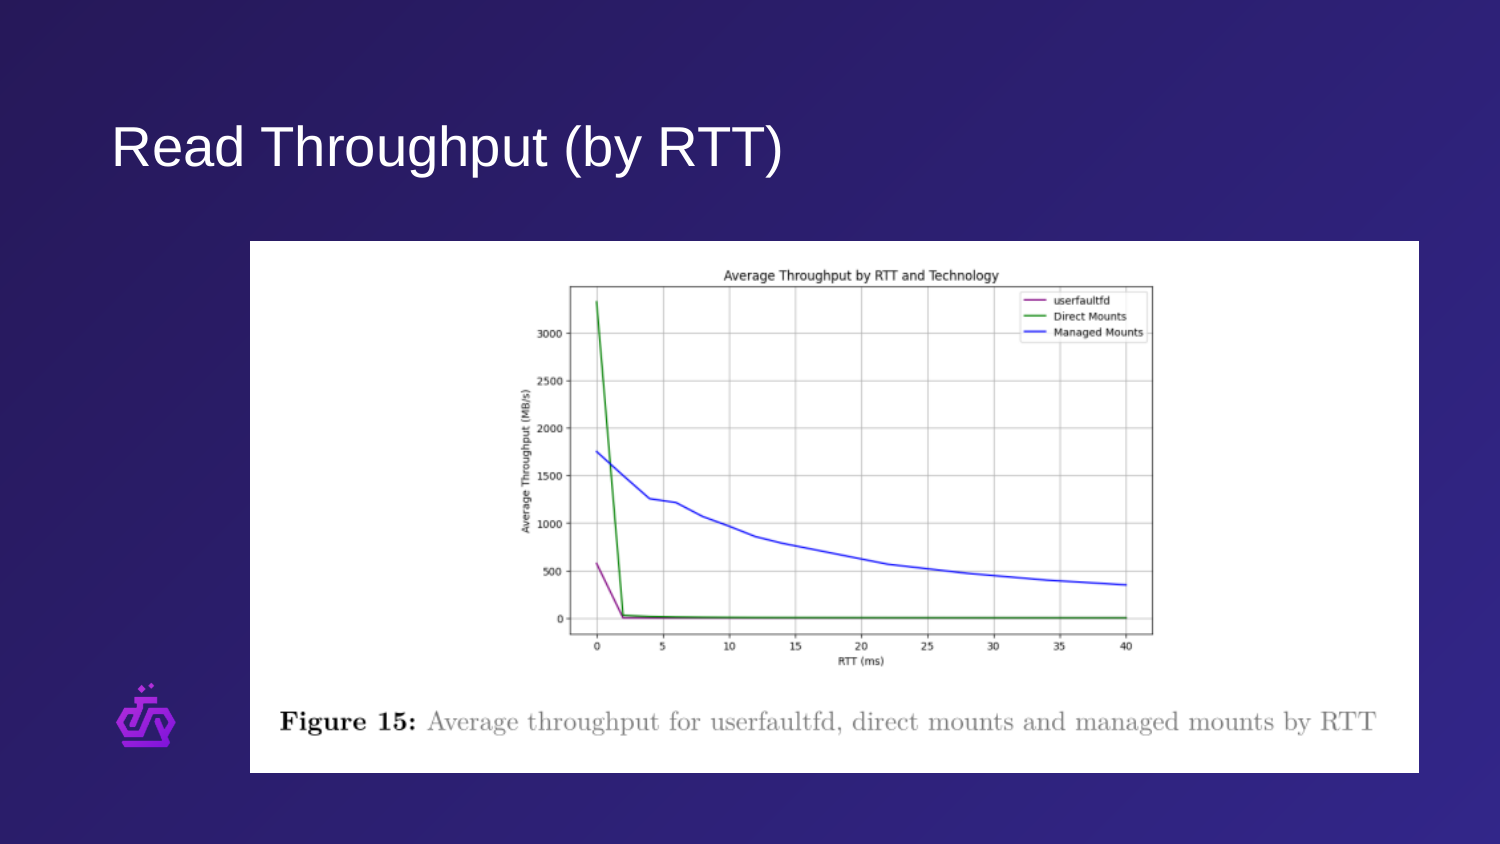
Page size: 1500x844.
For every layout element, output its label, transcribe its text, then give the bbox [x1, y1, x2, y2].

text_box Read Throughput (by RTT) [96, 77, 1419, 210]
picture [96, 661, 188, 773]
picture [250, 241, 1419, 773]
